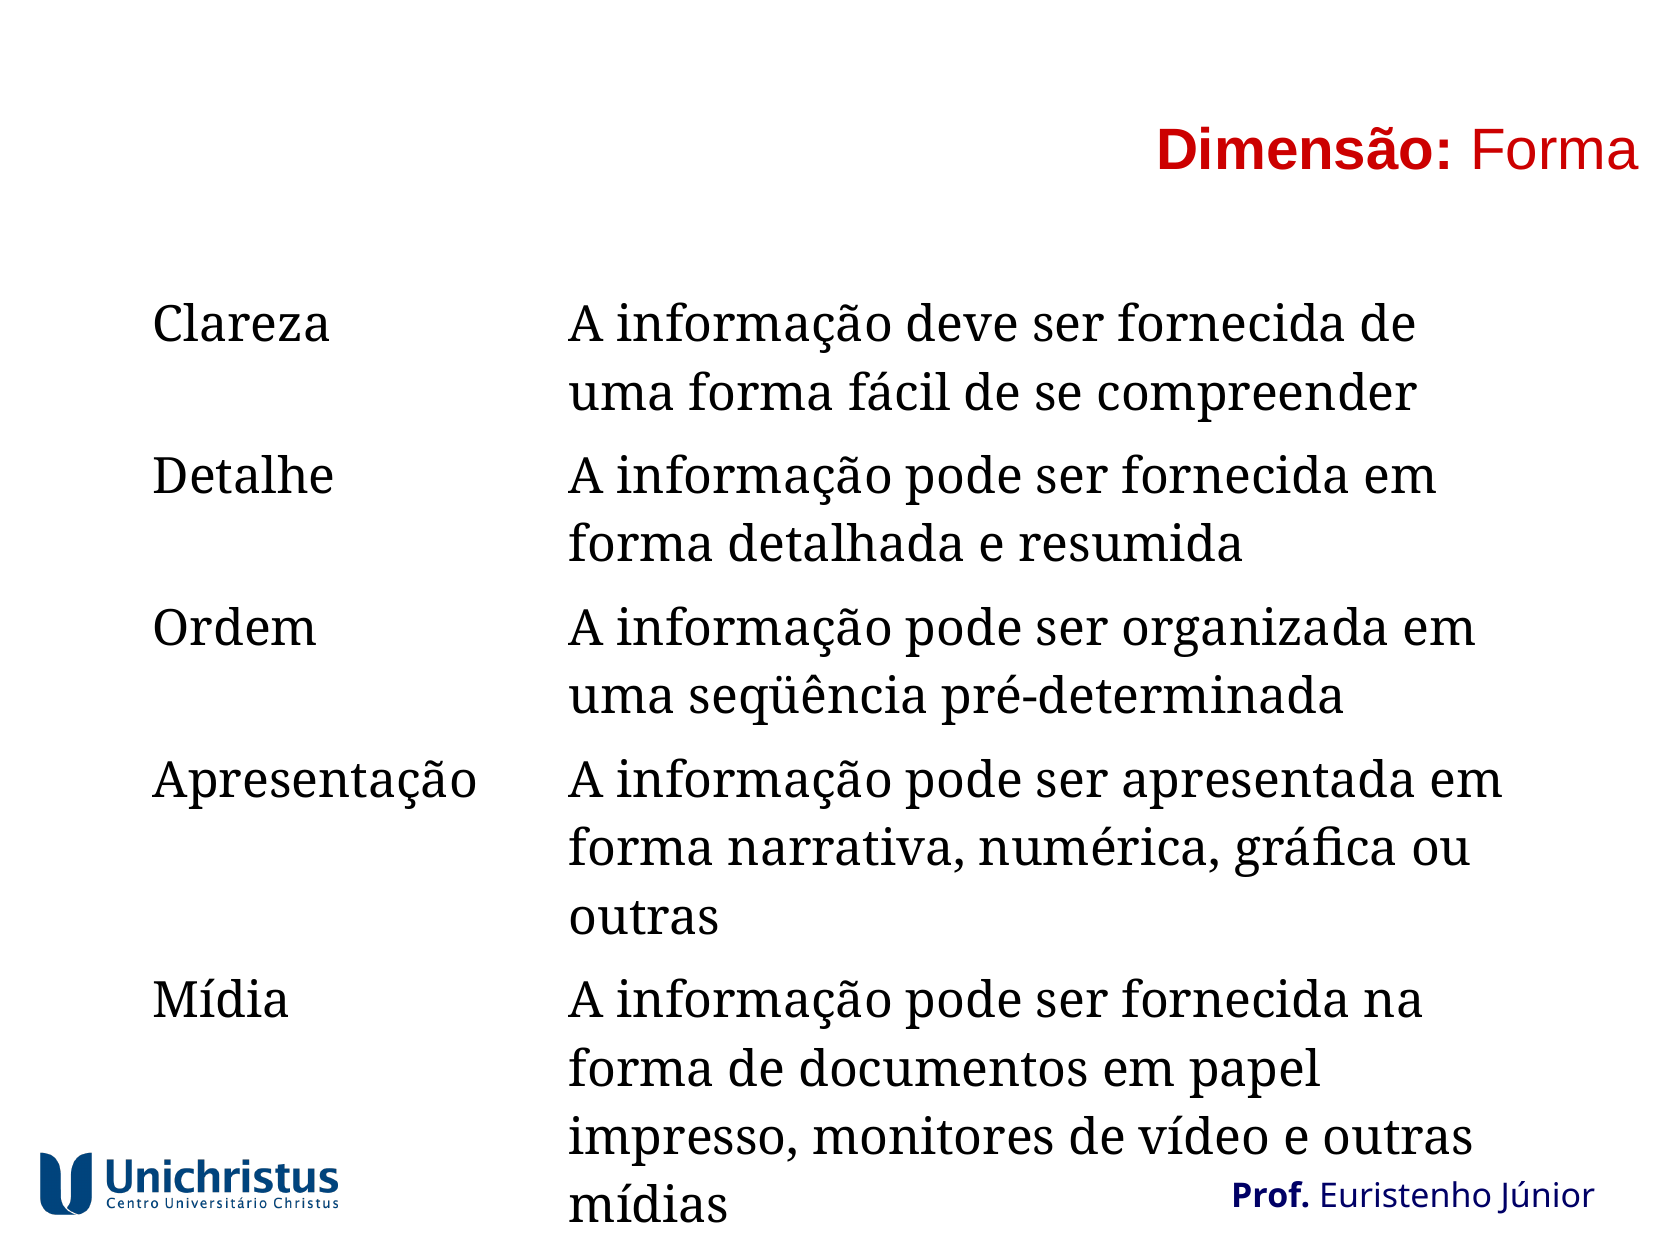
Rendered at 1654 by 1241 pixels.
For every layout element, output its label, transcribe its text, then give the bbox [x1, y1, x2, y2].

table_cell Apresentação [138, 736, 554, 957]
picture [35, 1149, 343, 1217]
table_cell Ordem [138, 584, 554, 736]
table_cell A informação pode ser organizada em uma seqüência pré-determinada [554, 584, 1544, 736]
table_header A informação deve ser fornecida de uma forma fácil de se compreender [554, 281, 1544, 432]
table_cell Detalhe [138, 432, 554, 584]
text_box Prof. Euristenho Júnior [1216, 1163, 1654, 1224]
table_cell A informação pode ser fornecida na forma de documentos em papel impresso, monitores de vídeo e outras mídias [554, 957, 1544, 1241]
table_cell A informação pode ser apresentada em forma narrativa, numérica, gráfica ou outras [554, 736, 1544, 957]
table_cell Mídia [138, 957, 554, 1241]
table_cell A informação pode ser fornecida em forma detalhada e resumida [554, 432, 1544, 584]
text_box Dimensão: Forma [1141, 109, 1654, 189]
table_header Clareza [138, 281, 554, 432]
